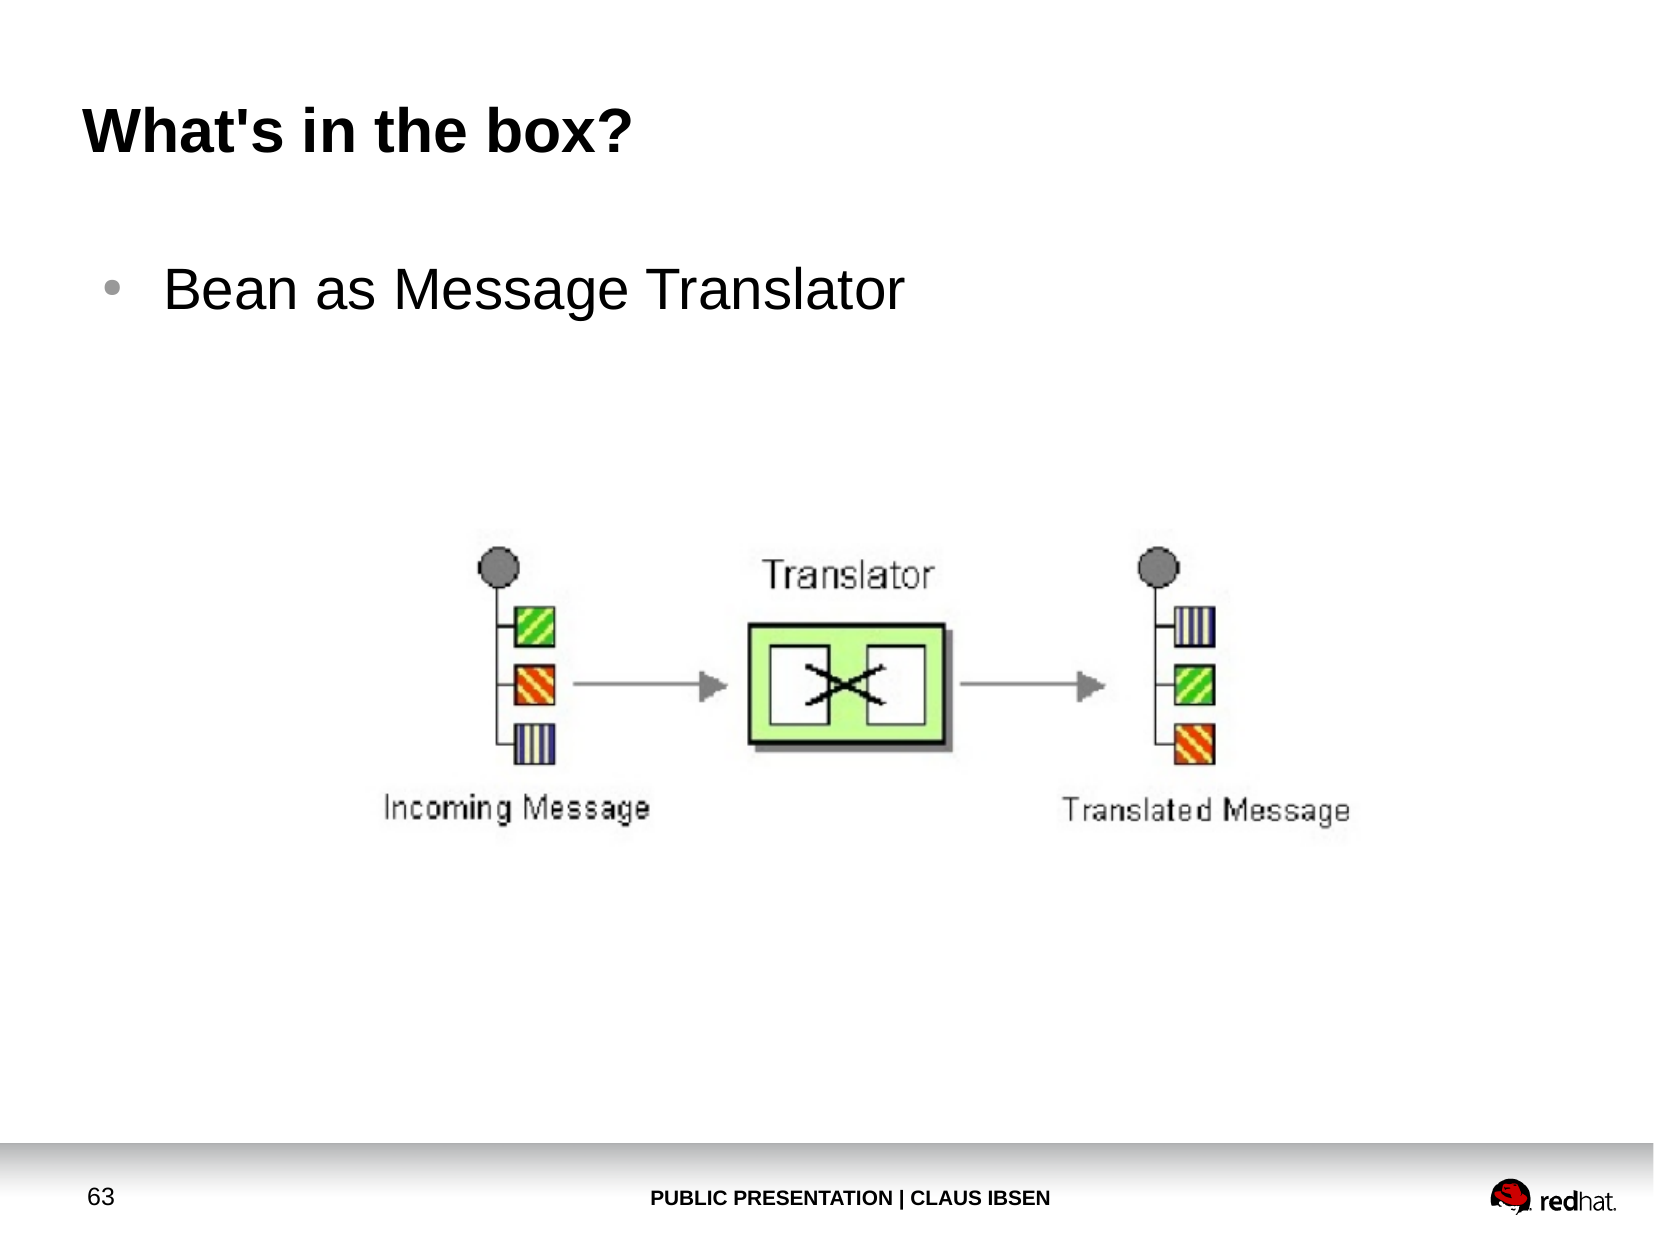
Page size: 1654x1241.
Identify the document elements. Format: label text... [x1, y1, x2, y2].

picture [326, 412, 1426, 863]
title What's in the box? [82, 37, 1571, 226]
picture [0, 1143, 1654, 1241]
list Bean as Message Translator [86, 256, 1576, 1051]
